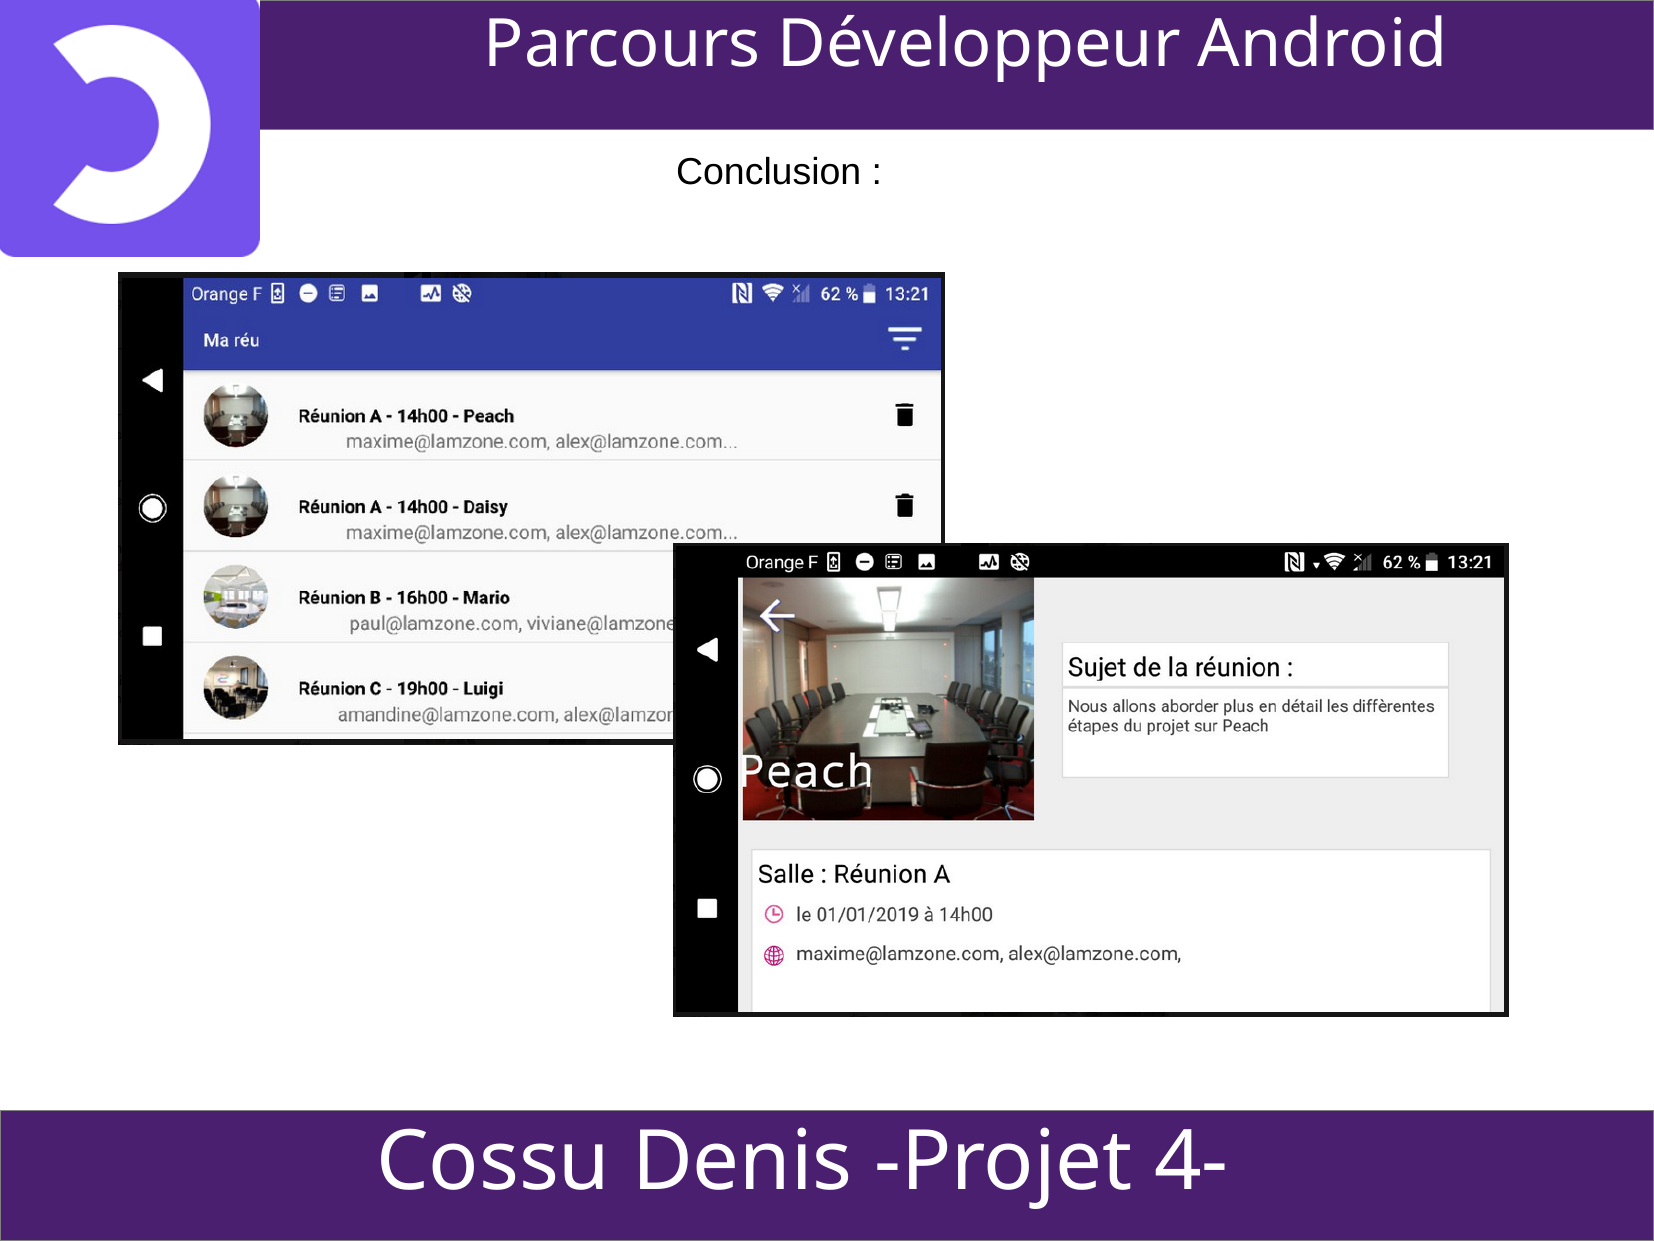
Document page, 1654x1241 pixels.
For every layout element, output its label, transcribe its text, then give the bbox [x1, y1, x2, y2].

text_box Conclusion : [661, 142, 1654, 284]
picture [118, 272, 1509, 1017]
picture [0, 0, 260, 257]
